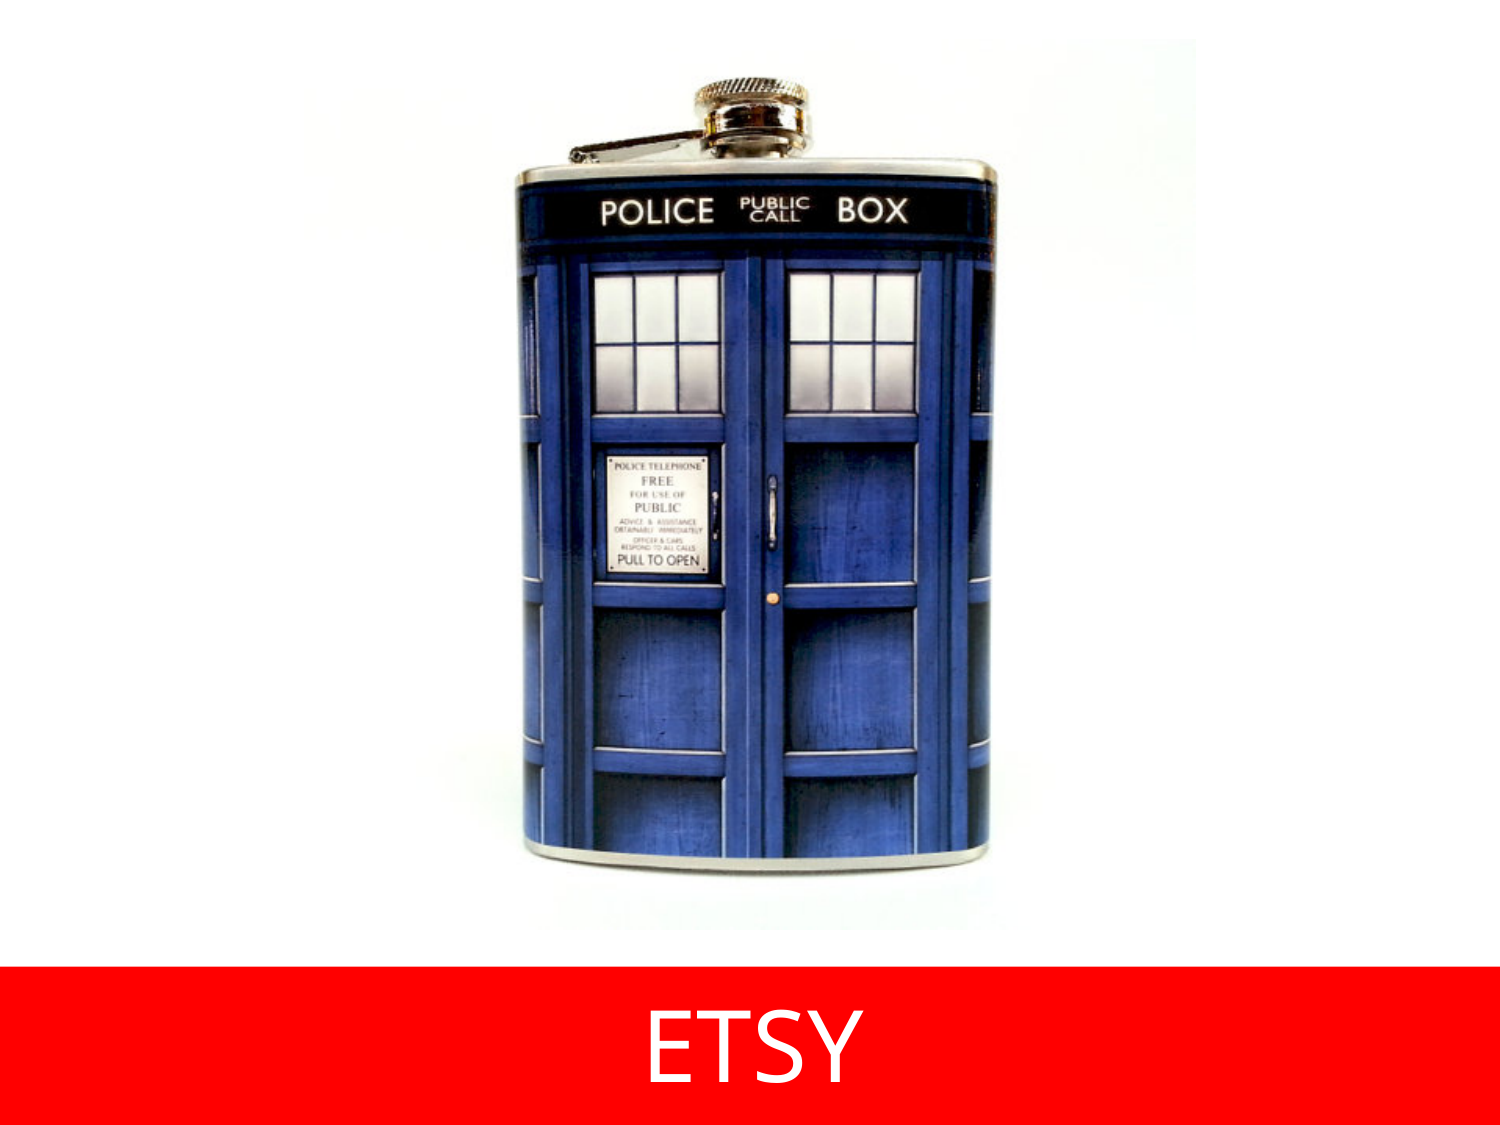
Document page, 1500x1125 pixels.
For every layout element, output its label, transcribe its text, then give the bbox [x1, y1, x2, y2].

picture [304, 39, 1196, 931]
list ETSY [28, 974, 1478, 1111]
